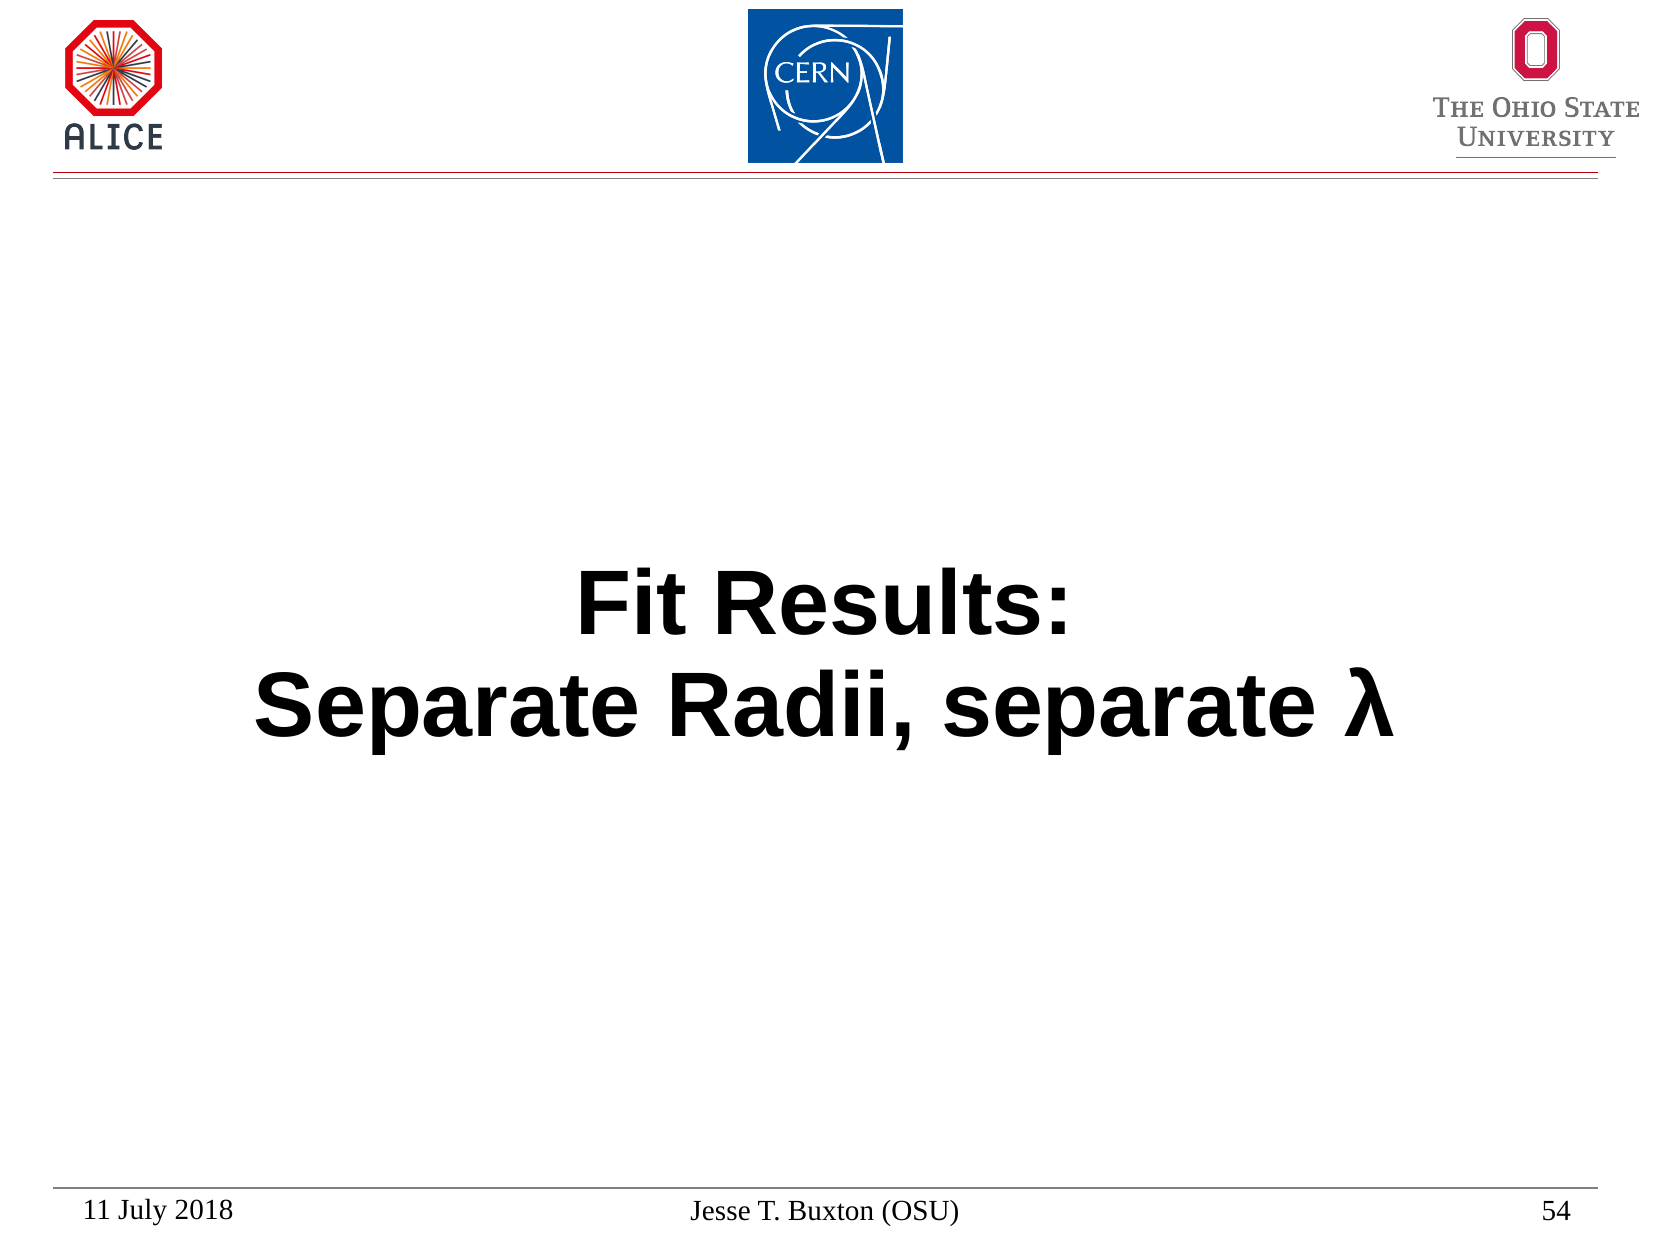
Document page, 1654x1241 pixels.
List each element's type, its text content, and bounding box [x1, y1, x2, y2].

picture [1430, 5, 1642, 171]
picture [748, 9, 903, 163]
title Fit Results: Separate Radii, separate λ [137, 551, 1513, 757]
picture [65, 20, 162, 150]
